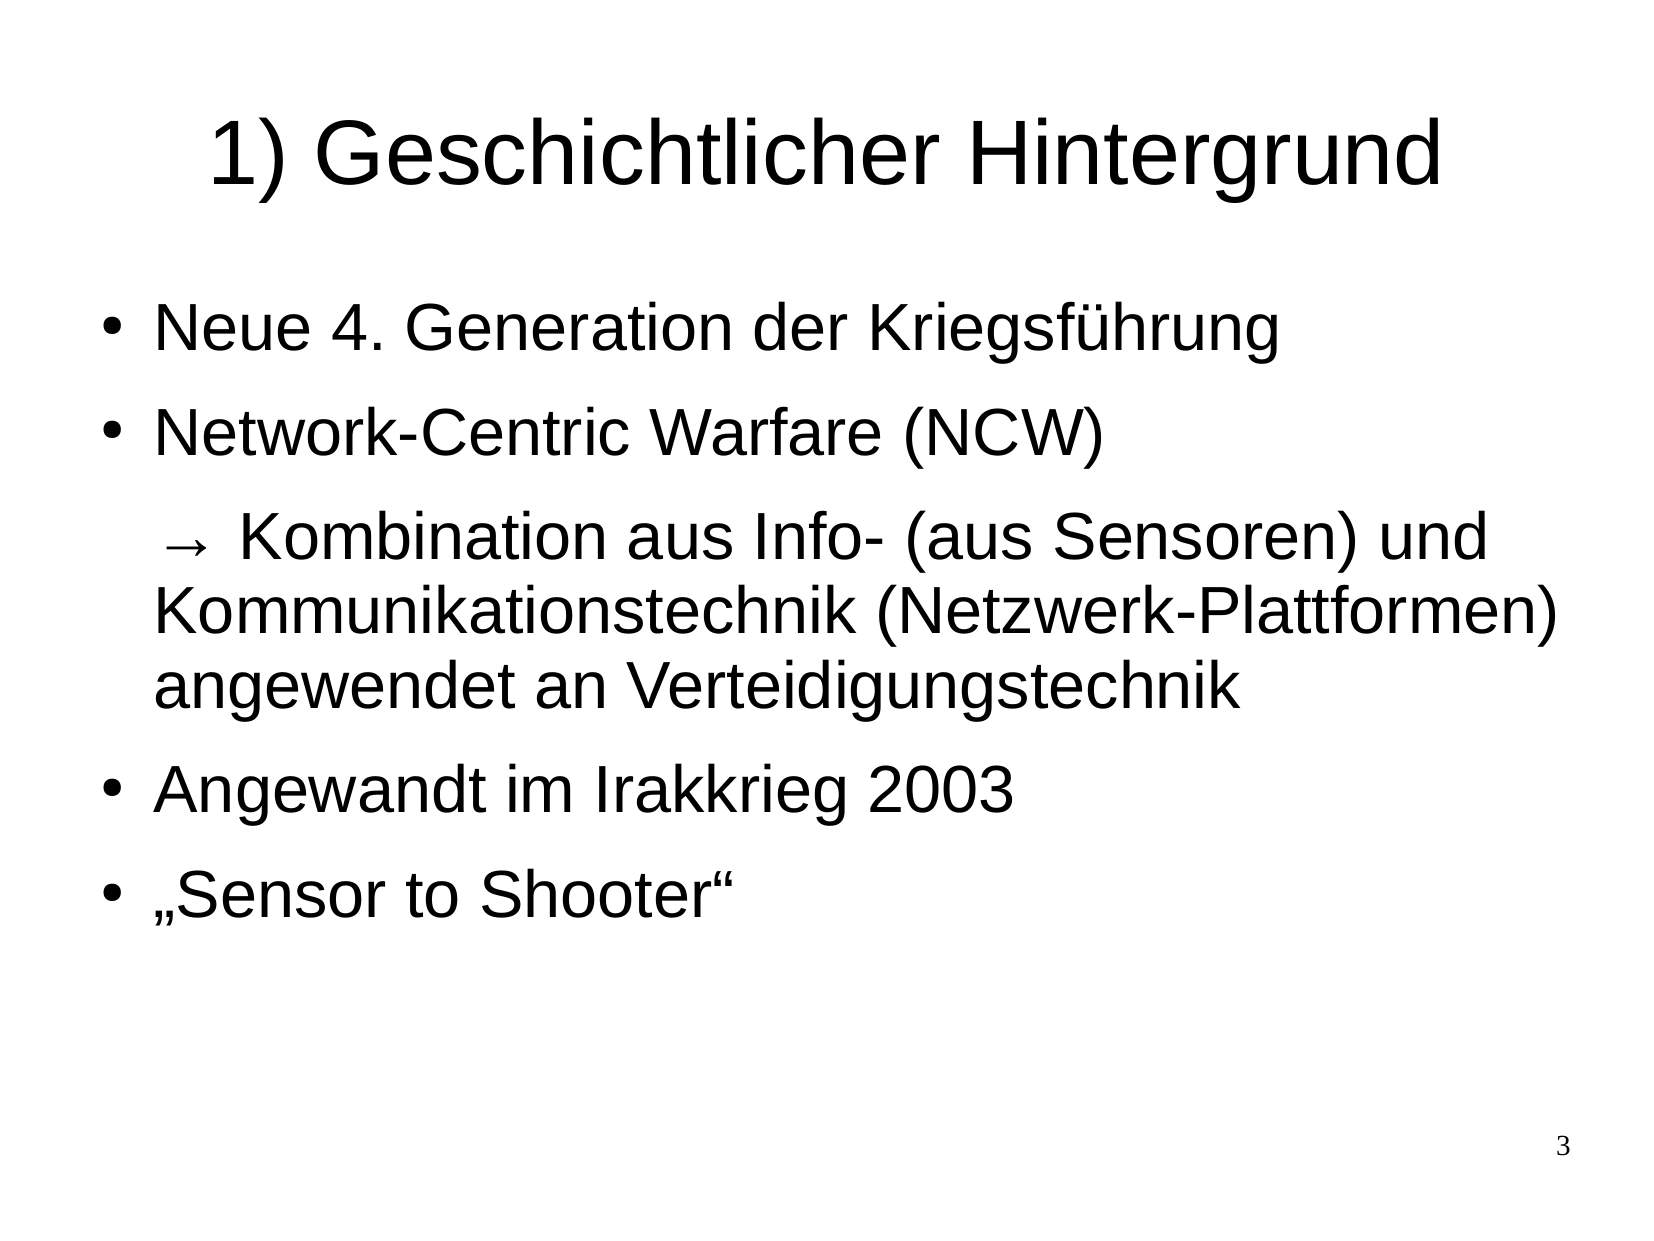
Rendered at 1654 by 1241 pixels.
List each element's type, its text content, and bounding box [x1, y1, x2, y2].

list Neue 4. Generation der Kriegsführung Network-Centric Warfare (NCW) → Kombination aus Info- (aus Sensoren) und Kommunikationstechnik (Netzwerk-Plattformen) angewendet an Verteidigungstechnik Angewandt im Irakkrieg 2003 „Sensor to Shooter“ [82, 290, 1571, 1109]
title 1) Geschichtlicher Hintergrund [82, 49, 1571, 257]
